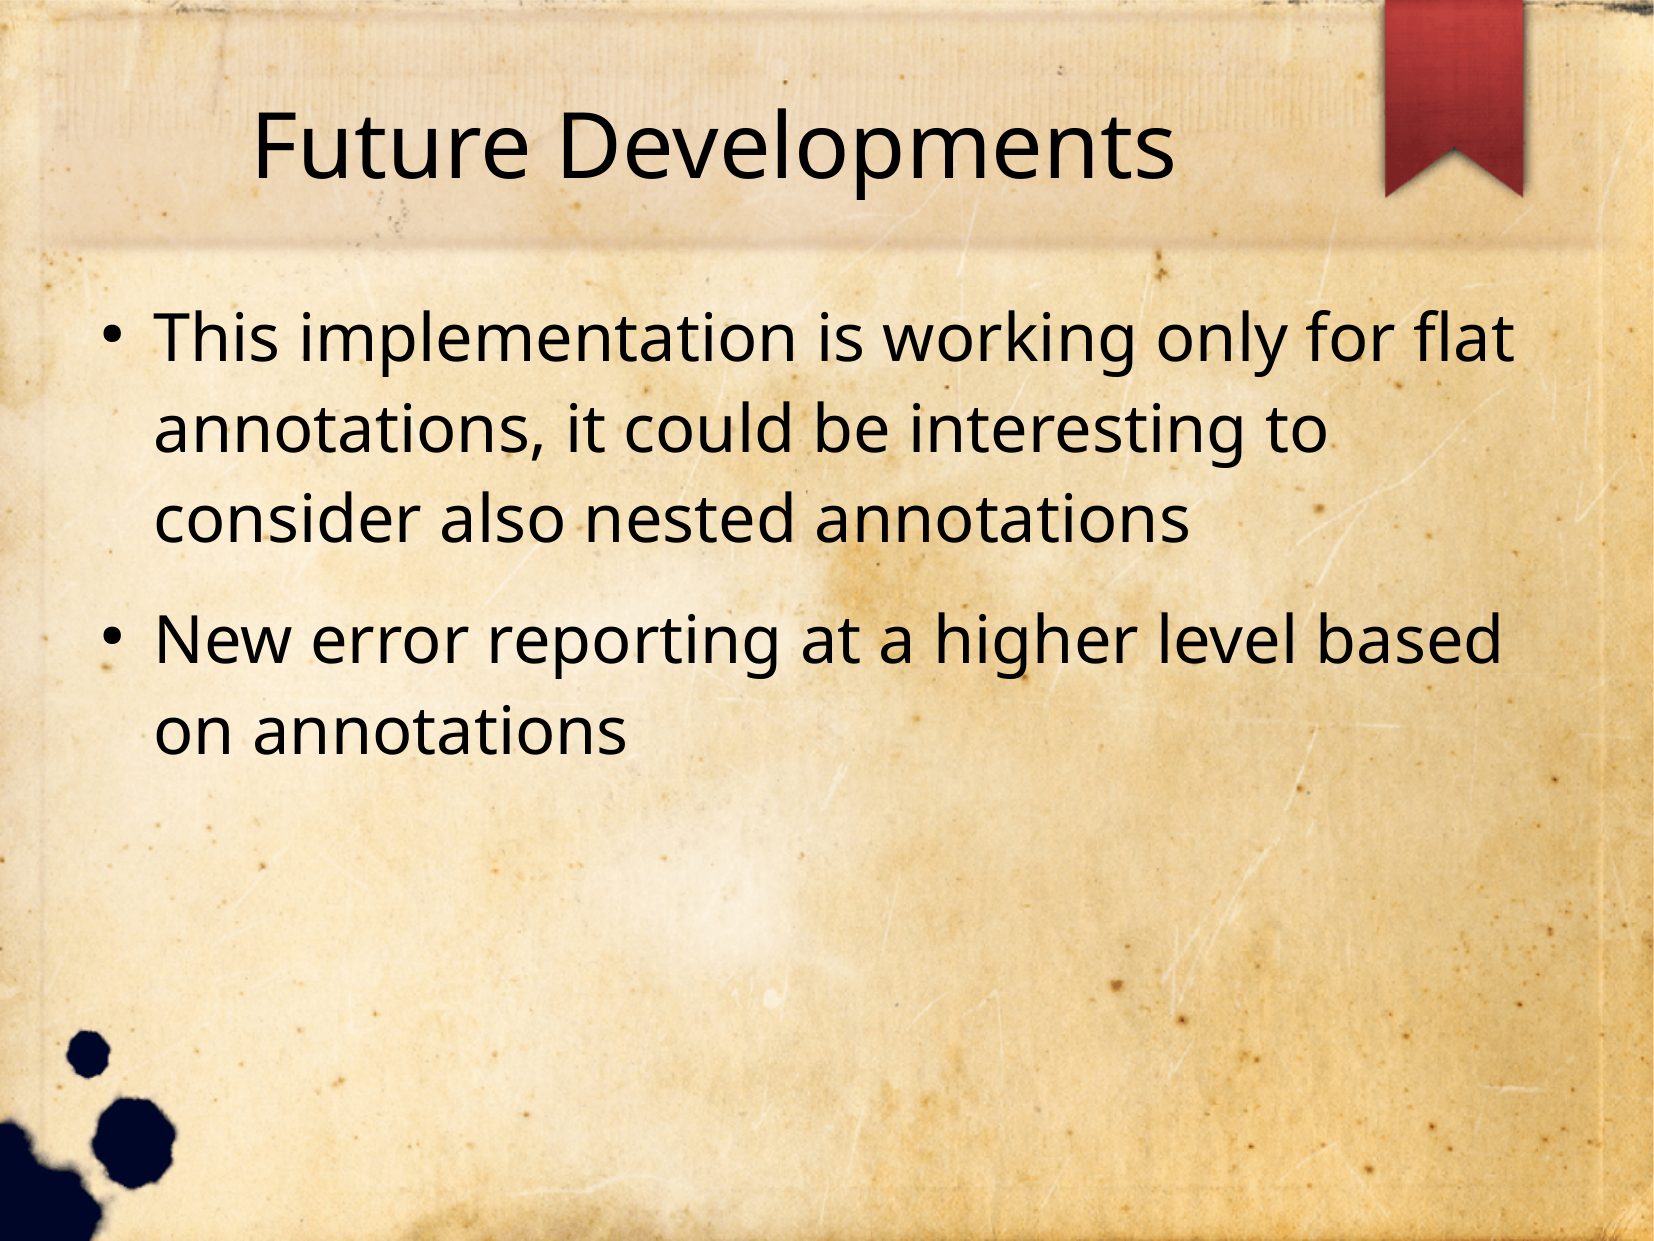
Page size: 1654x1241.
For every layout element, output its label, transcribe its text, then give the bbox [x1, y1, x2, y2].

title Future Developments [82, 49, 1347, 237]
list This implementation is working only for flat annotations, it could be interesting to consider also nested annotations New error reporting at a higher level based on annotations [82, 290, 1538, 1010]
picture [0, 0, 1654, 1241]
